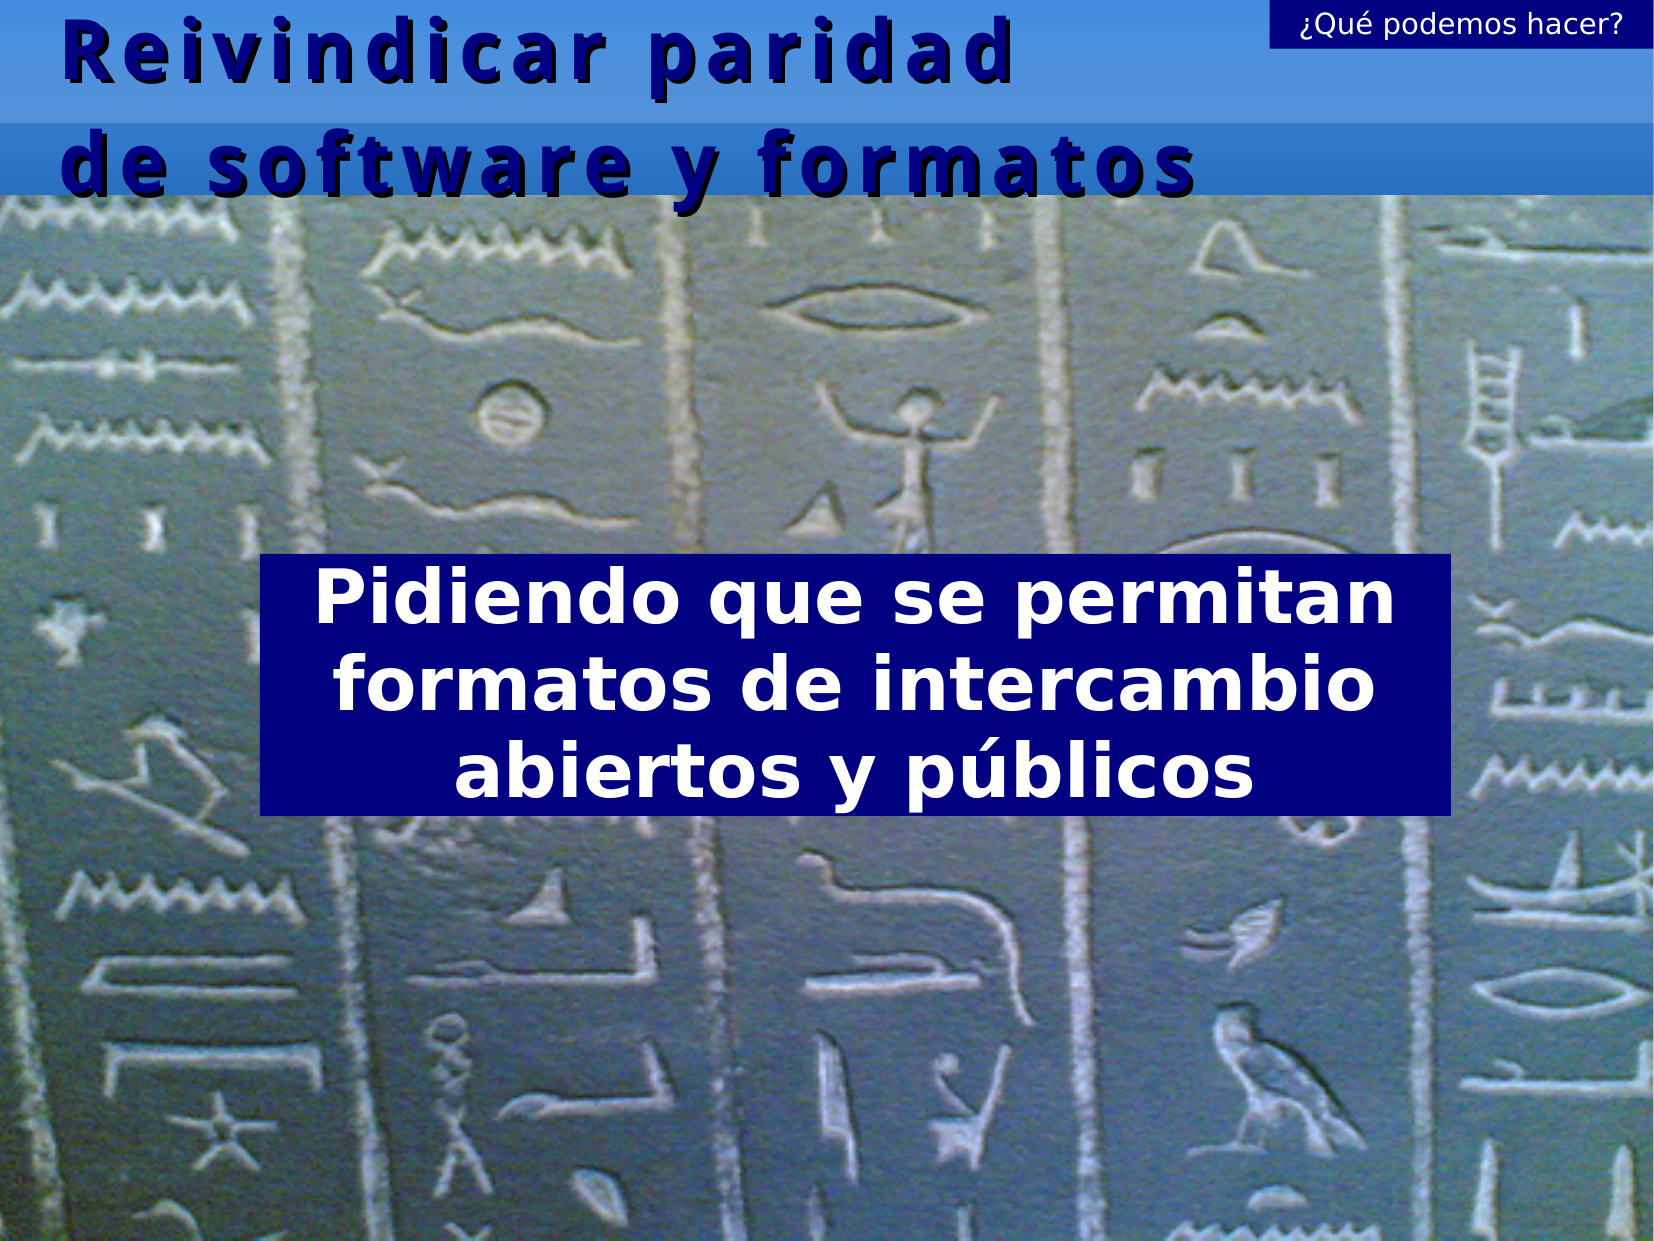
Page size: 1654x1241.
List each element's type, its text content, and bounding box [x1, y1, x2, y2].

text_box ¿Qué podemos hacer? [1269, 0, 1654, 48]
list Pidiendo que se permitan formatos de intercambio abiertos y públicos [259, 553, 1451, 816]
title Reivindicar paridad de software y formatos [59, 0, 1654, 212]
picture [0, 0, 1654, 1241]
